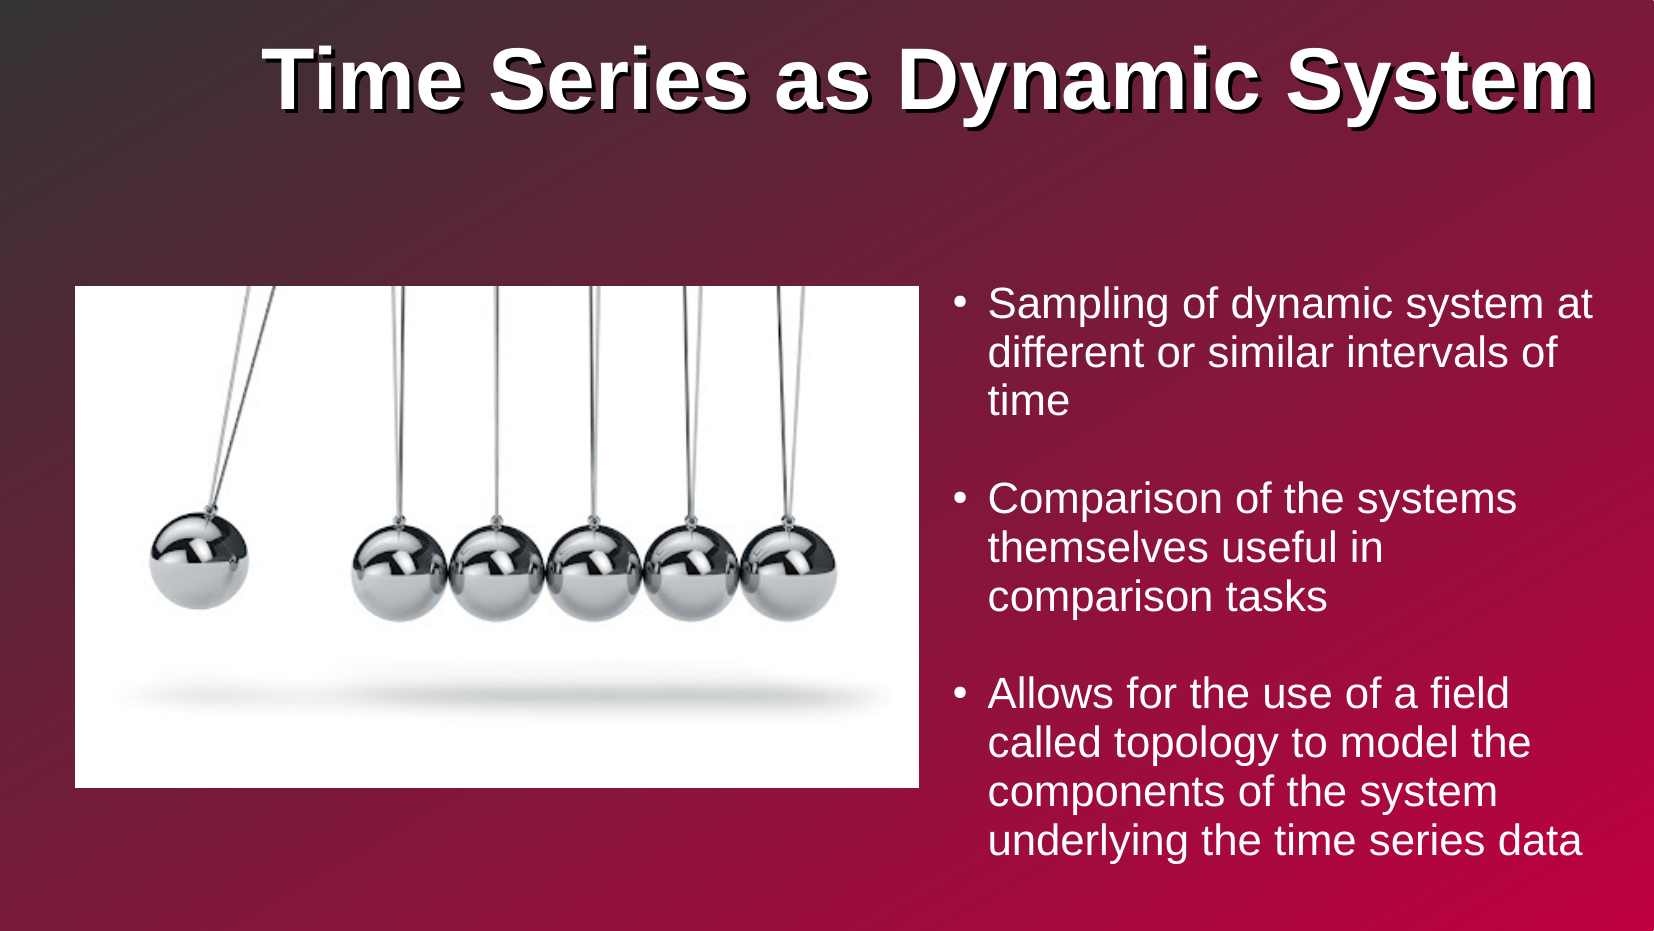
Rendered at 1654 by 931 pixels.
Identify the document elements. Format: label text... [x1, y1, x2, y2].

text_box Time Series as Dynamic System [75, 22, 1613, 398]
text_box Sampling of dynamic system at different or similar intervals of time Comparison of the systems themselves useful in comparison tasks Allows for the use of a field called topology to model the components of the system underlying the time series data [937, 187, 1636, 872]
picture [75, 286, 919, 788]
